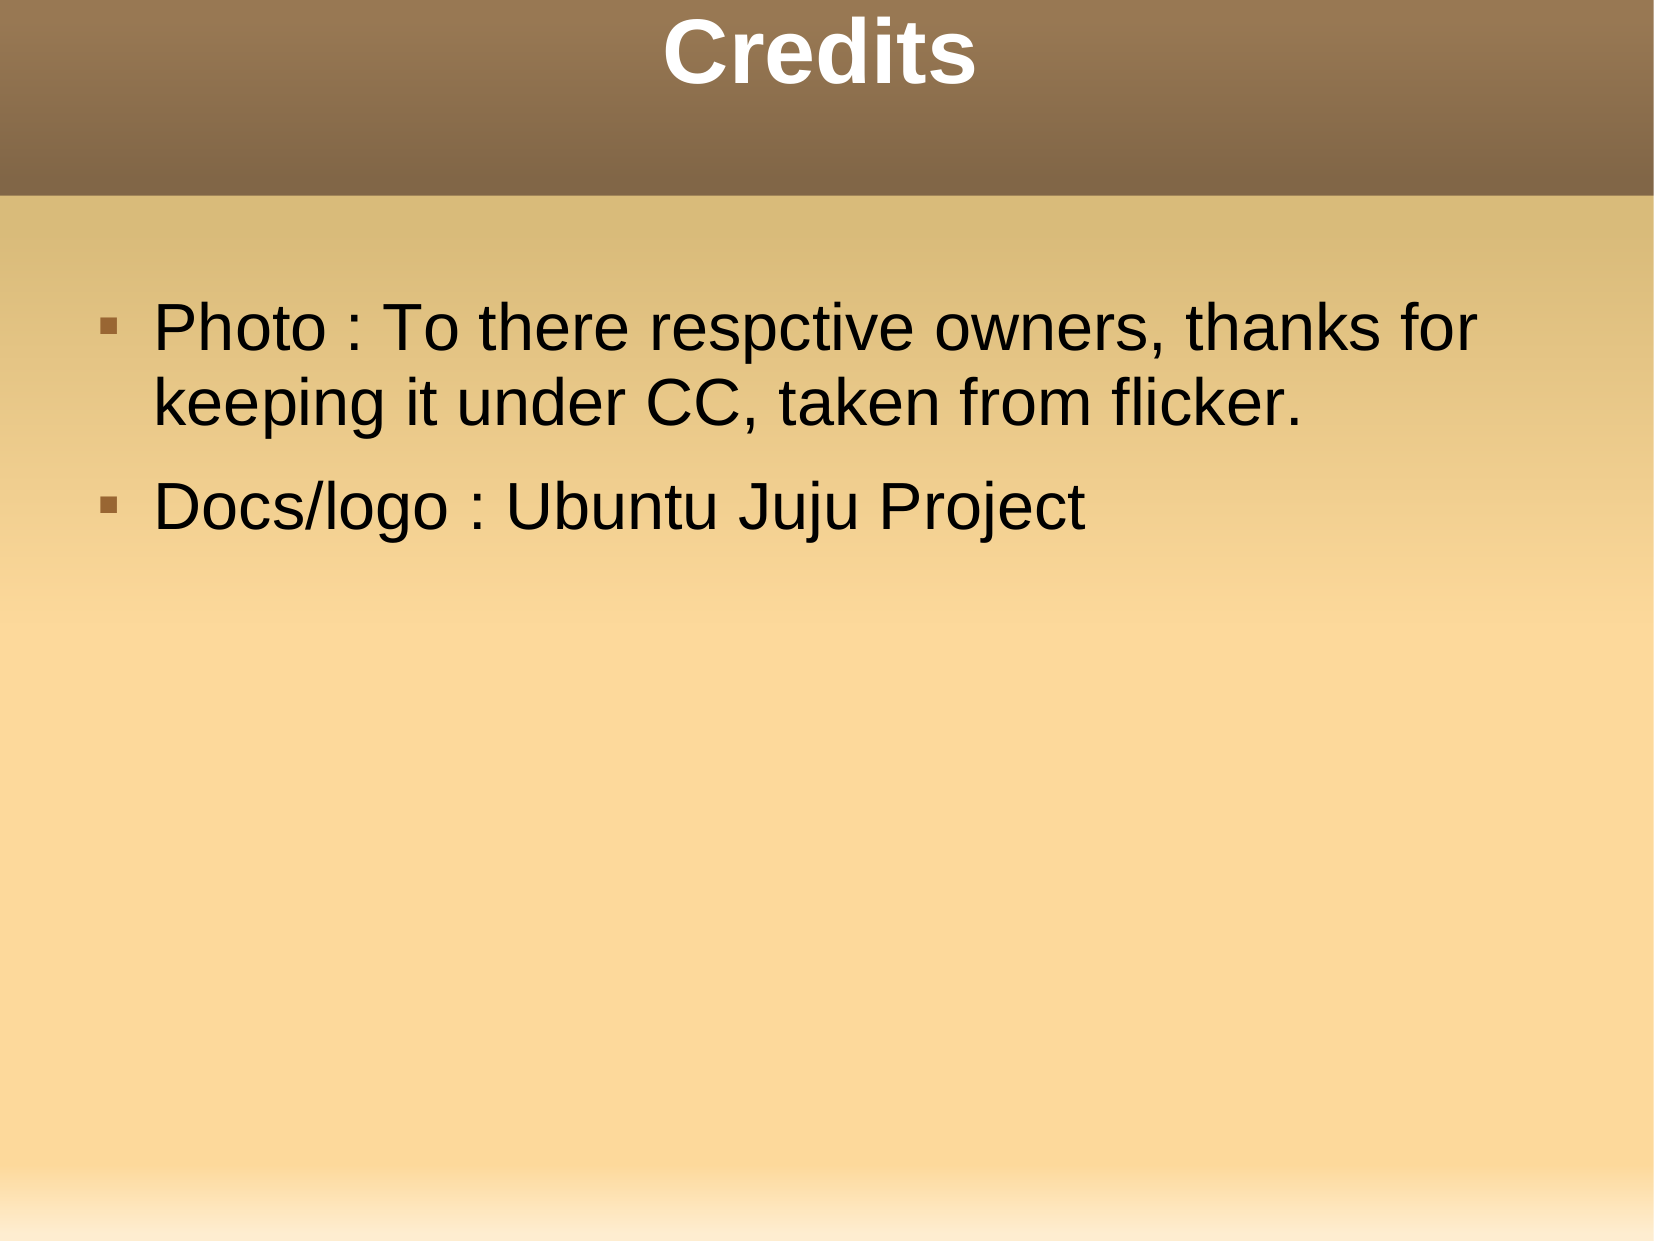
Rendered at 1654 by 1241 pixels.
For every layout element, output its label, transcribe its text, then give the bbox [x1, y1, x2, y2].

list Photo : To there respctive owners, thanks for keeping it under CC, taken from flicker. Docs/logo : Ubuntu Juju Project [82, 290, 1571, 1094]
title Credits [76, 1, 1565, 207]
picture [0, 0, 1654, 1241]
